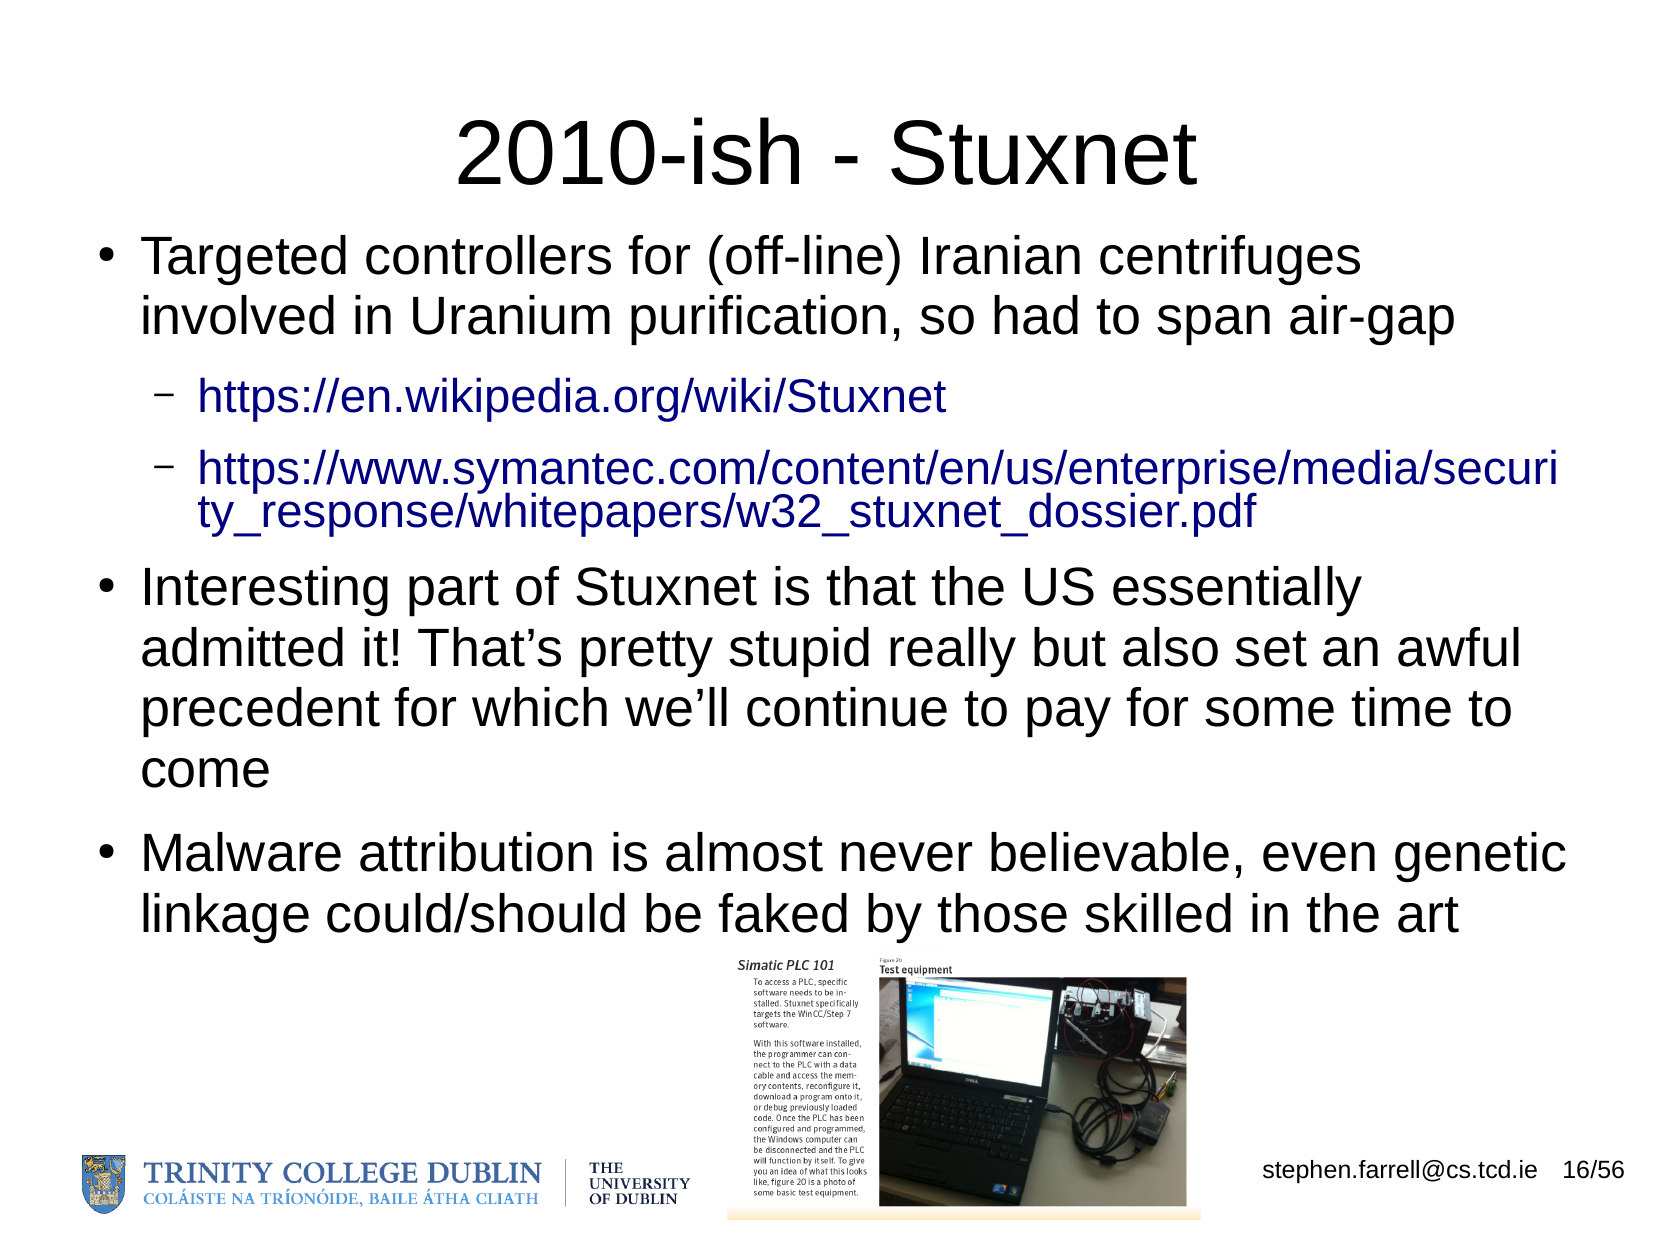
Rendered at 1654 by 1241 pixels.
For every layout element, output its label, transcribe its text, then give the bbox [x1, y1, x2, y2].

title 2010-ish - Stuxnet [82, 49, 1571, 225]
list Targeted controllers for (off-line) Iranian centrifuges involved in Uranium purification, so had to span air-gap https://en.wikipedia.org/wiki/Stuxnet https://www.symantec.com/content/en/us/enterprise/media/security_response/whitepapers/w32_stuxnet_dossier.pdf Interesting part of Stuxnet is that the US essentially admitted it! That’s pretty stupid really but also set an awful precedent for which we’ll continue to pay for some time to come Malware attribution is almost never believable, even genetic linkage could/should be faked by those skilled in the art [82, 225, 1571, 945]
picture [82, 1155, 694, 1214]
picture [727, 948, 1201, 1220]
